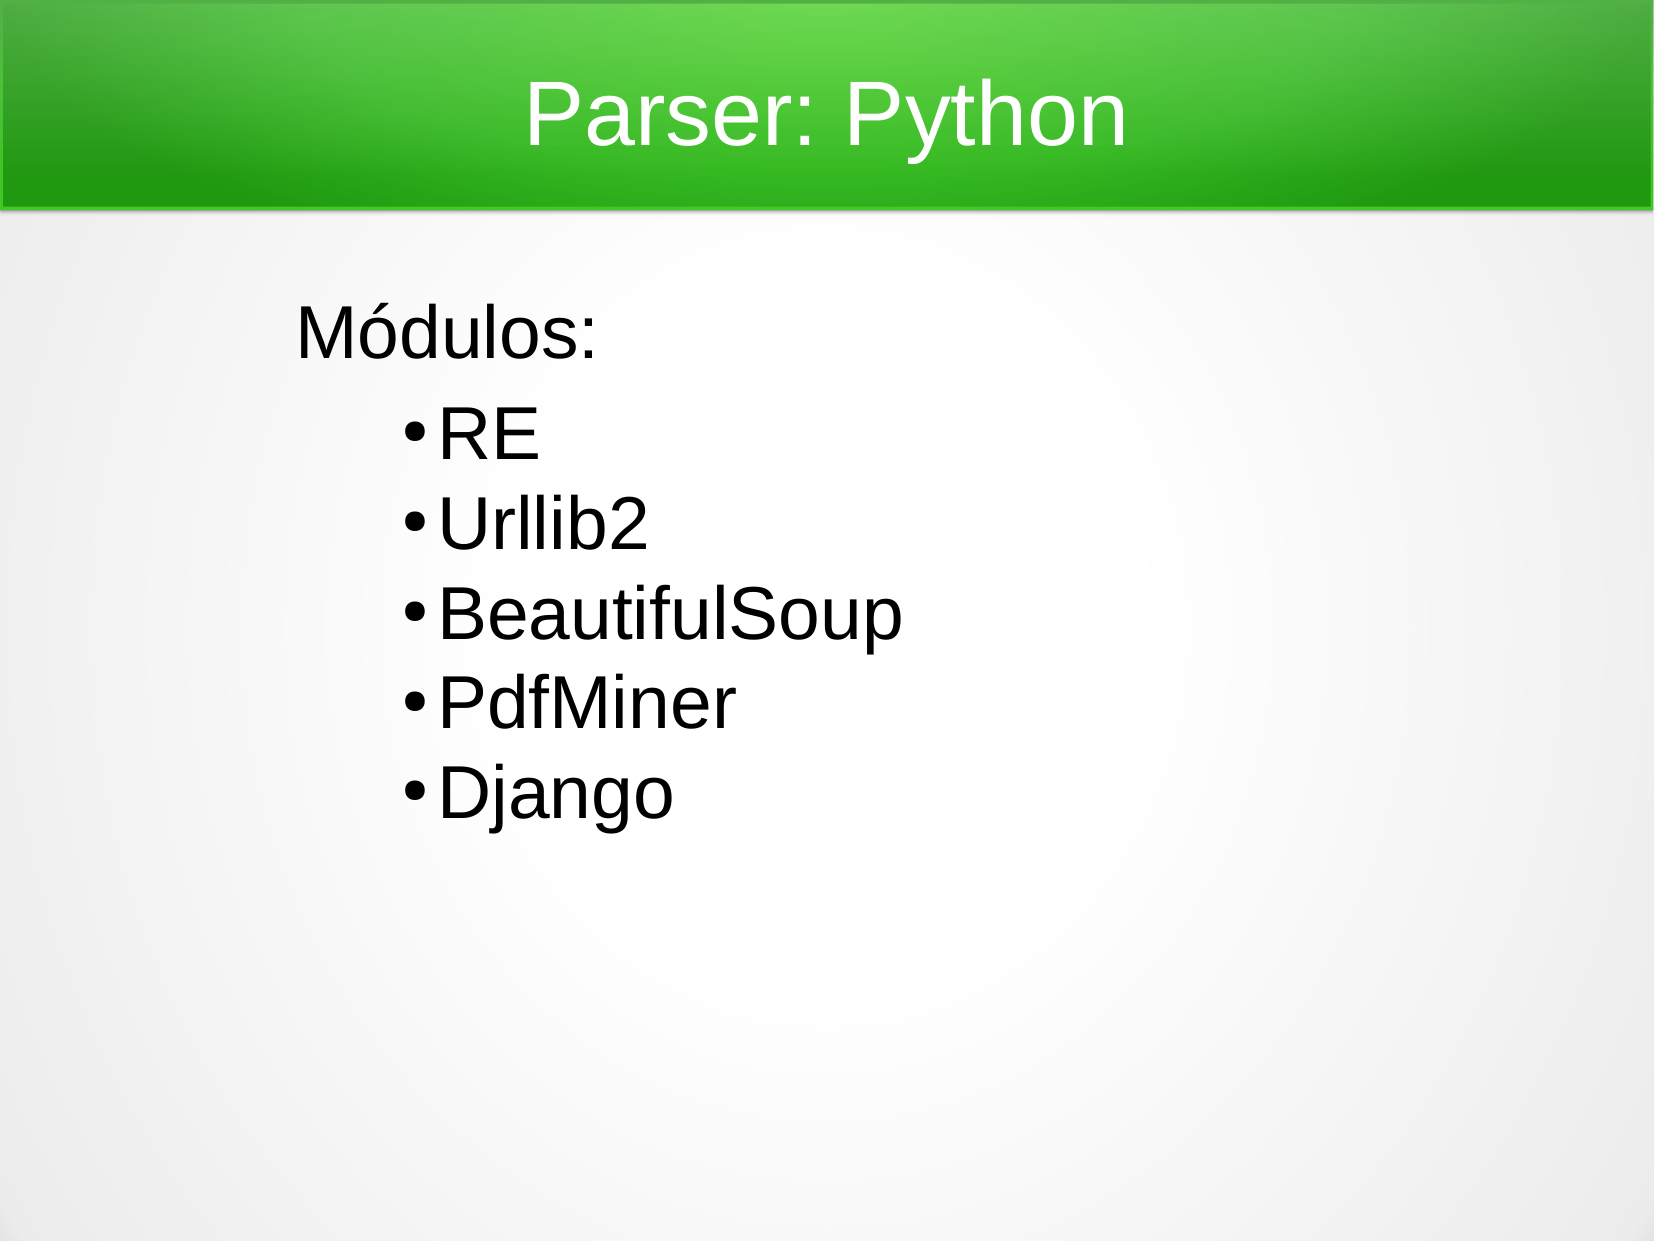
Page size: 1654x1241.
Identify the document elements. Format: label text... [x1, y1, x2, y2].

list Módulos: RE Urllib2 BeautifulSoup PdfMiner Django [82, 290, 1538, 1010]
title Parser: Python [82, 49, 1571, 179]
